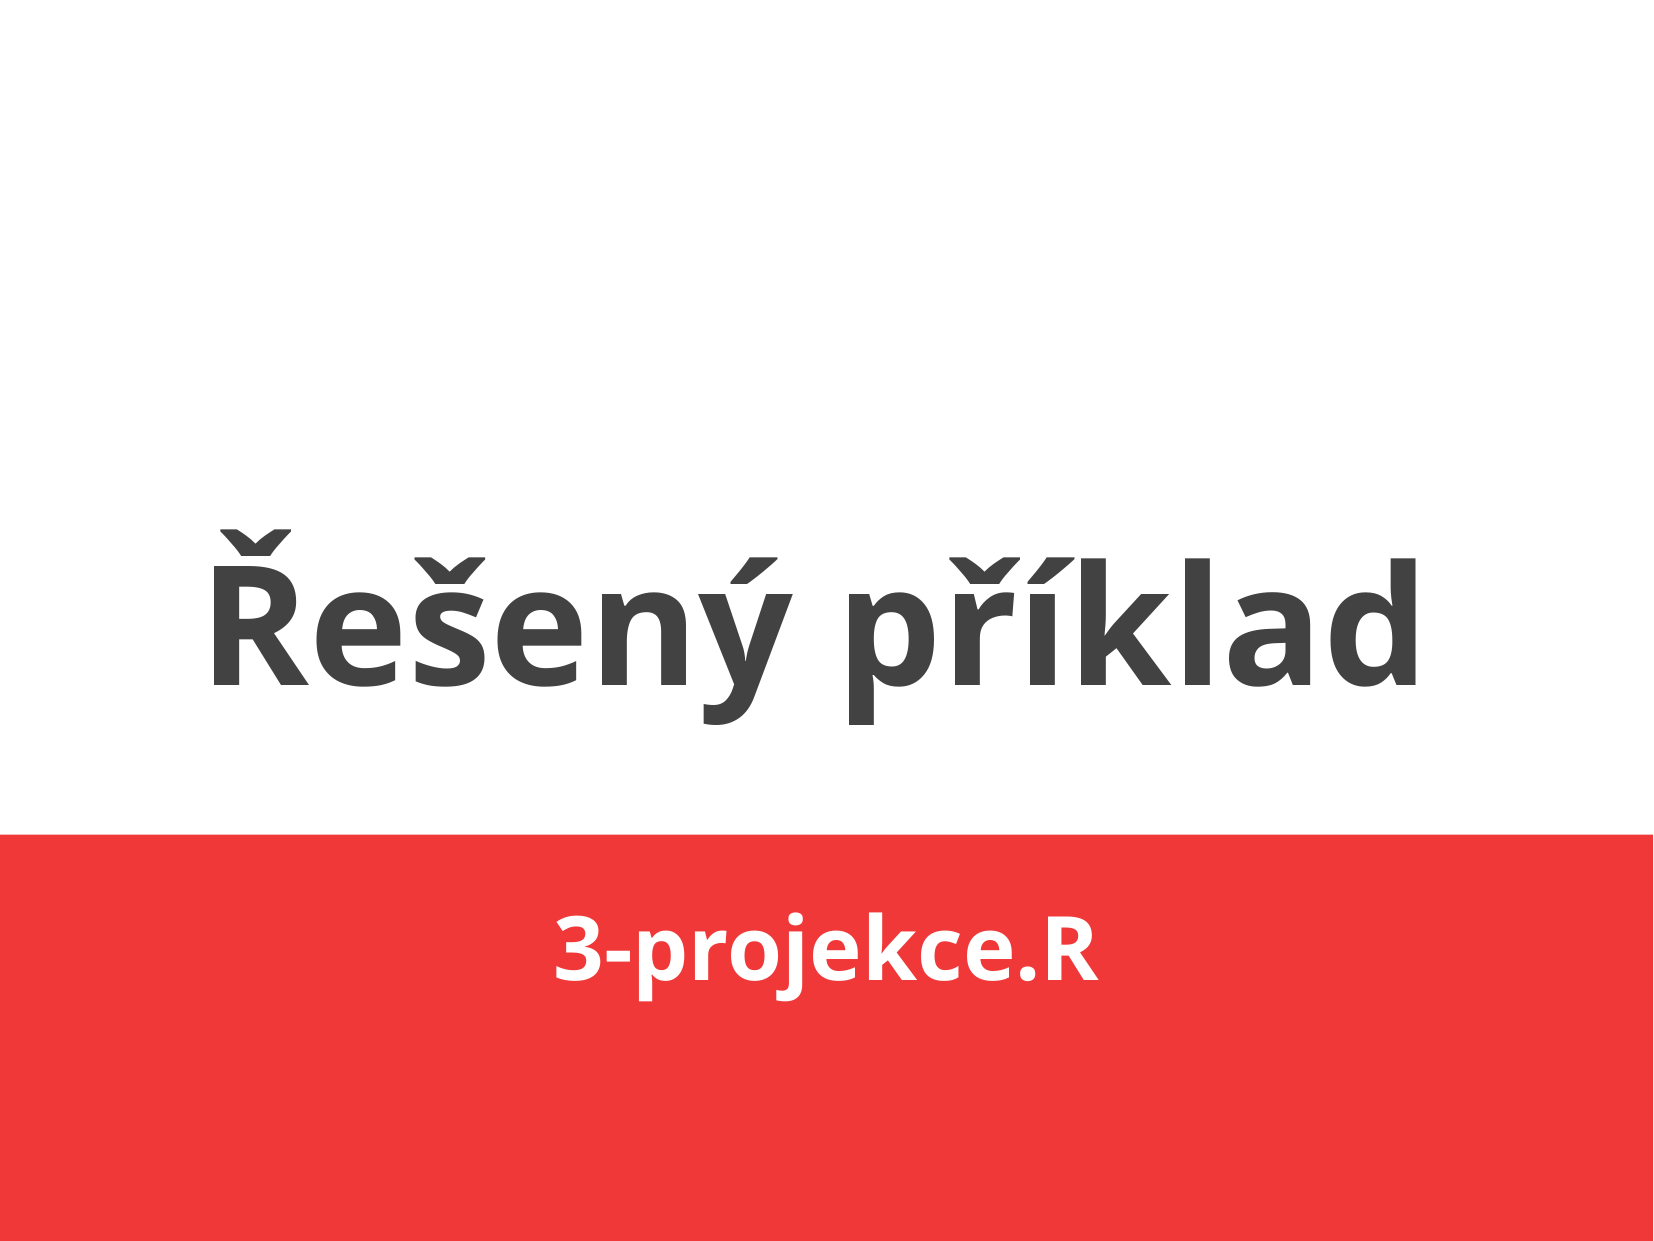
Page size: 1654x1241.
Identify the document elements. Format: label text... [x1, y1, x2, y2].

title Řešený příklad [70, 430, 1559, 812]
subtitle 3-projekce.R [82, 881, 1571, 1010]
